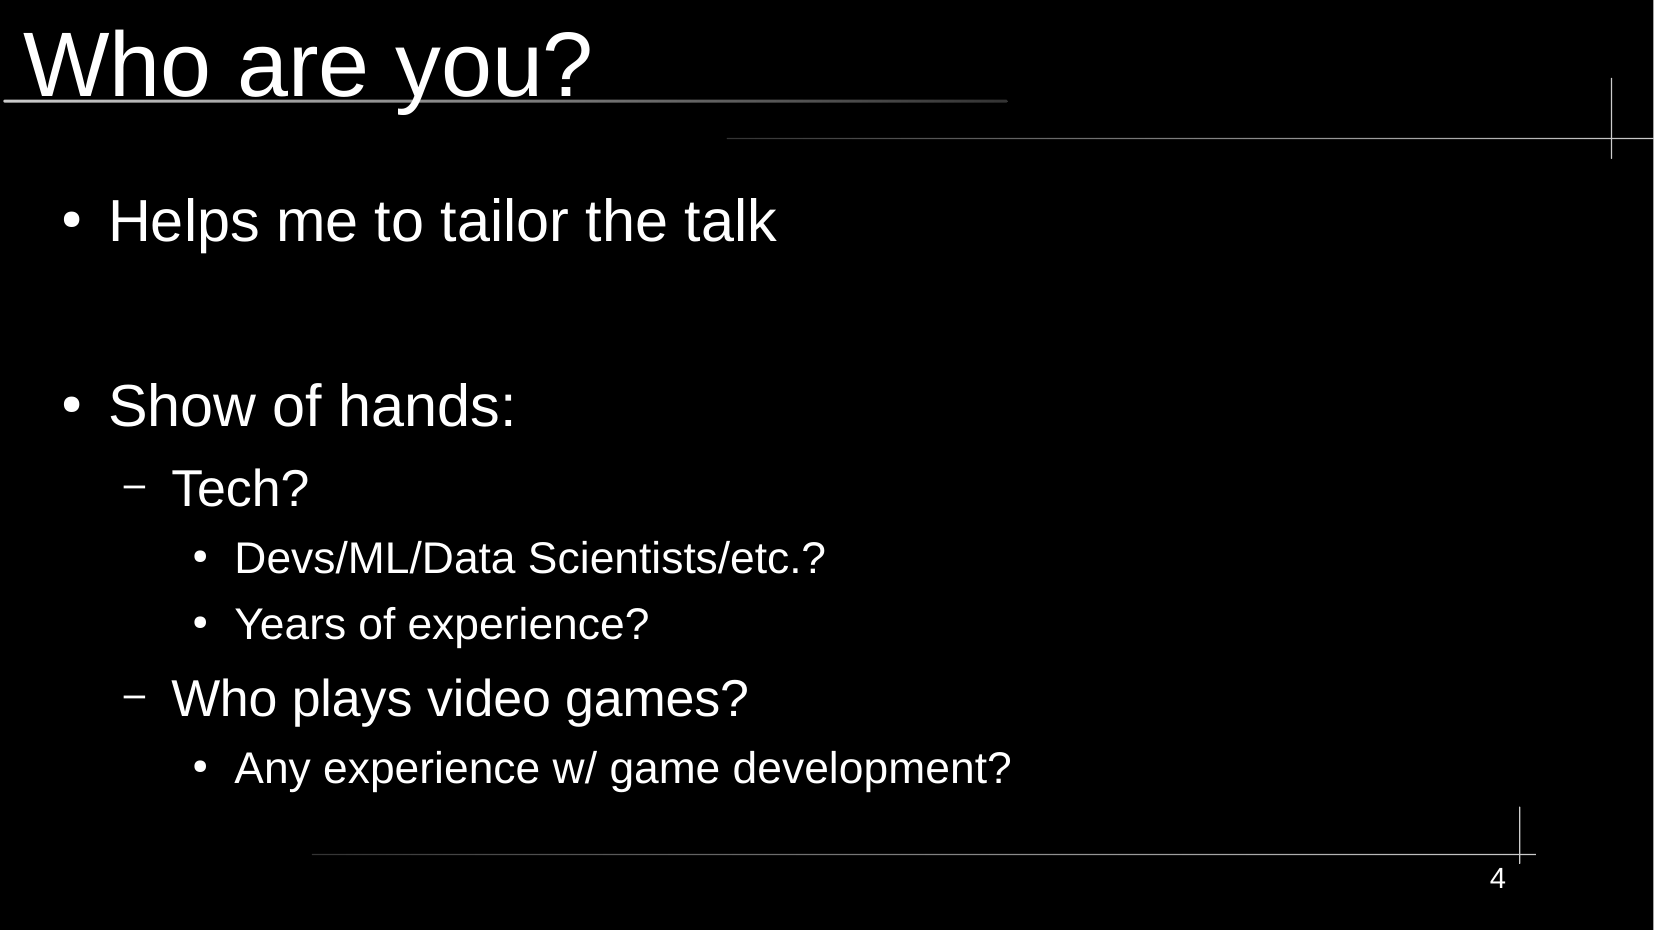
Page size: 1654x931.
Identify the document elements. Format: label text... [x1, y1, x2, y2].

title Who are you? [23, 11, 1589, 119]
list Helps me to tailor the talk Show of hands: Tech? Devs/ML/Data Scientists/etc.? Years of experience? Who plays video games? Any experience w/ game development? [45, 187, 1426, 795]
